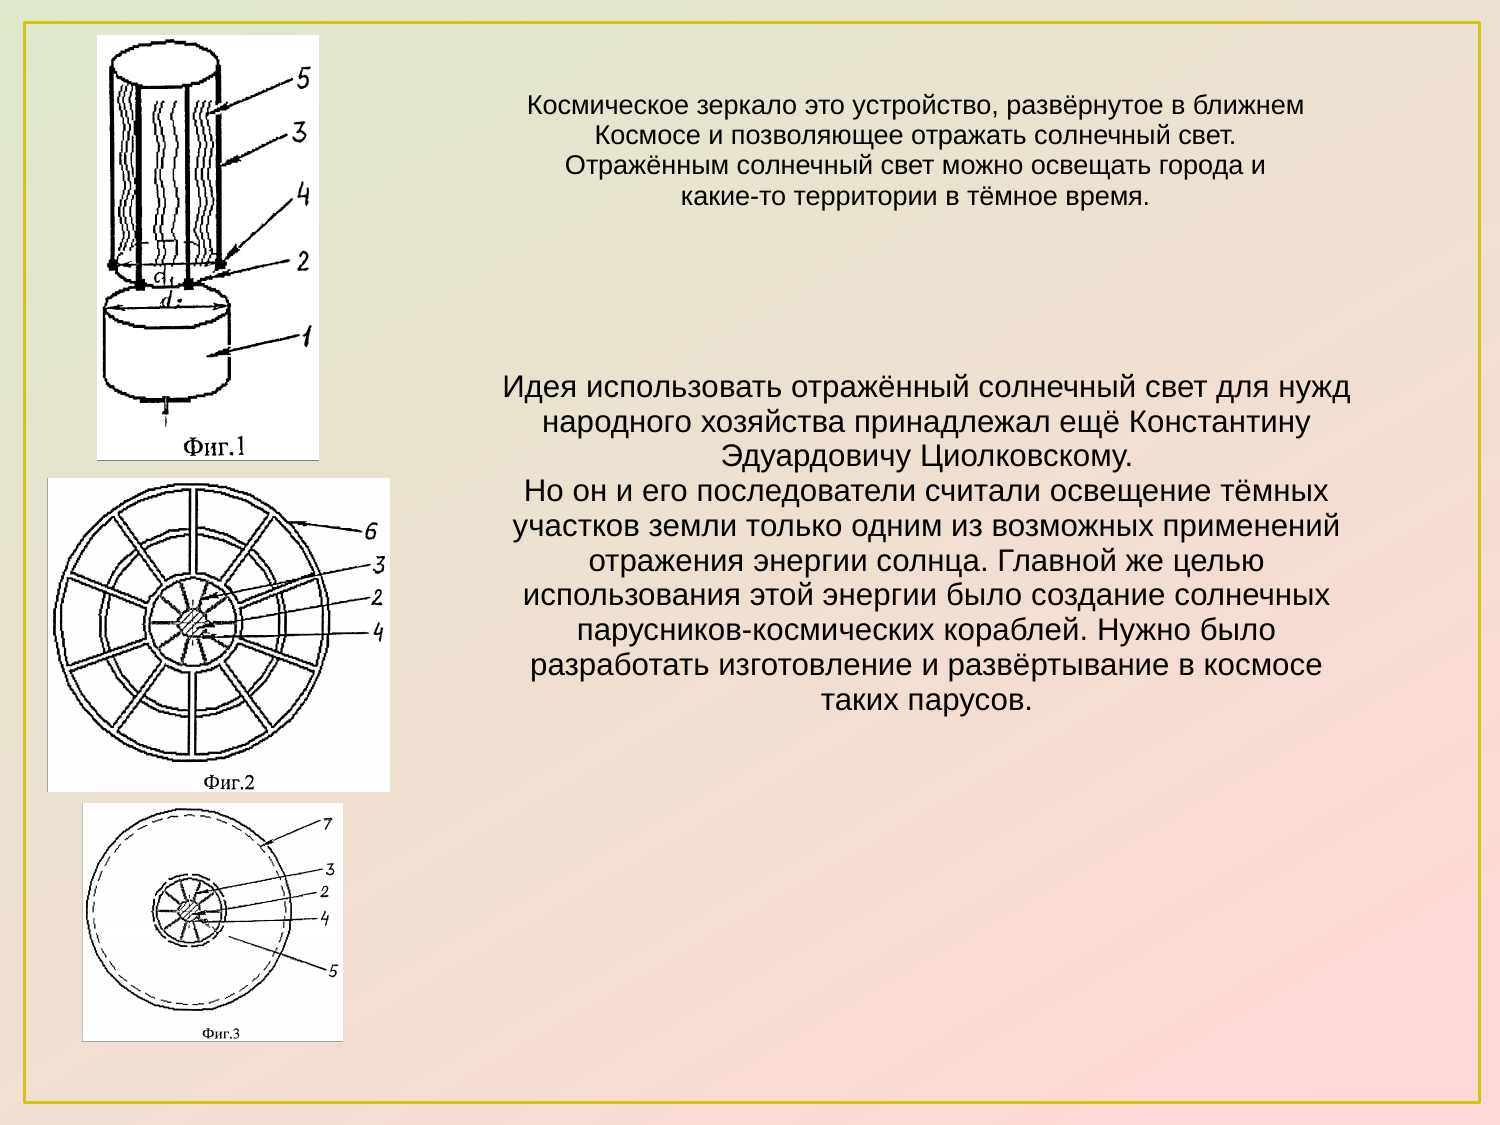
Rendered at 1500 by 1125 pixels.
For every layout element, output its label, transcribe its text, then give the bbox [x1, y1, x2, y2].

text_box Идея использовать отражённый солнечный свет для нужд народного хозяйства принадлежал ещё Константину Эдуардовичу Циолковскому. Но он и его последователи считали освещение тёмных участков земли только одним из возможных применений отражения энергии солнца. Главной же целью использования этой энергии было создание солнечных парусников-космических кораблей. Нужно было разработать изготовление и развёртывание в космосе таких парусов. [484, 361, 1371, 724]
picture [82, 803, 343, 1042]
picture [47, 478, 390, 792]
text_box Космическое зеркало это устройство, развёрнутое в ближнем Космосе и позволяющее отражать солнечный свет. Отражённым солнечный свет можно освещать города и какие-то территории в тёмное время. [507, 82, 1323, 219]
picture [97, 35, 319, 461]
